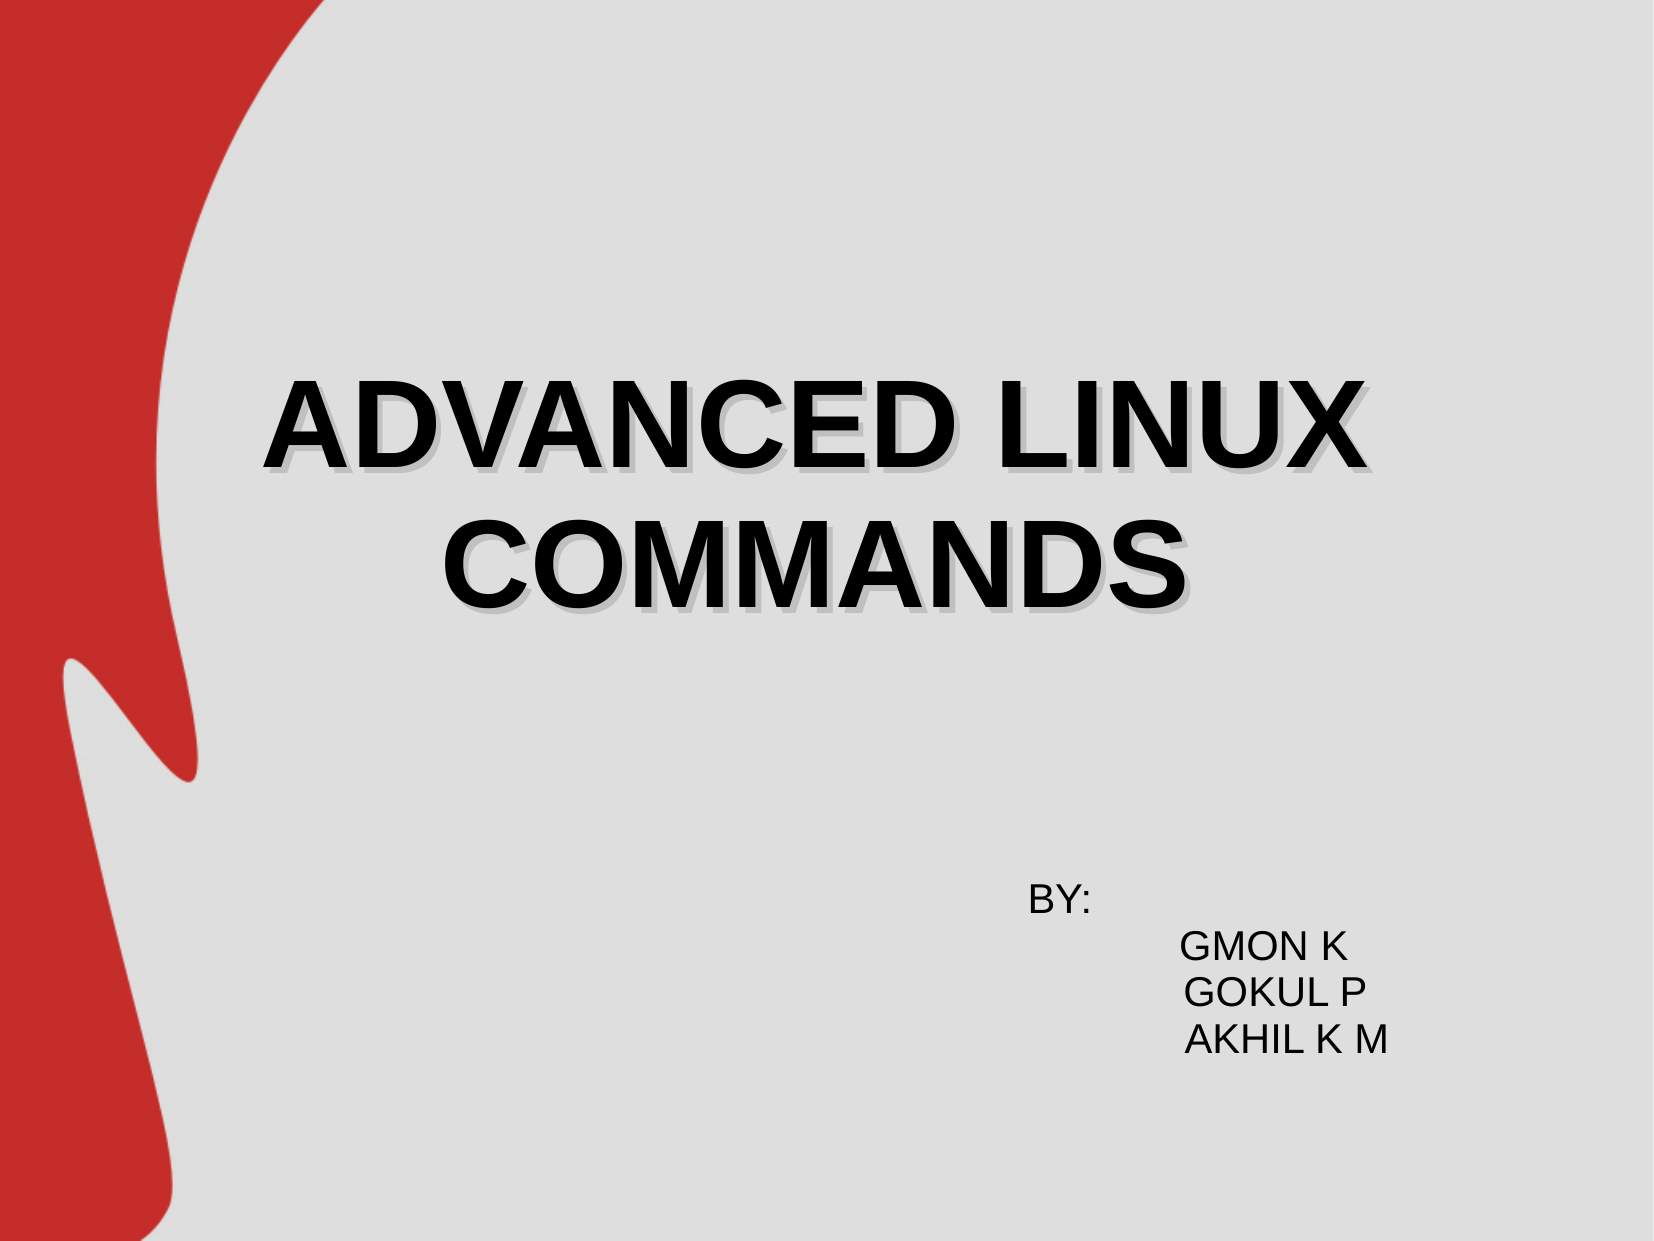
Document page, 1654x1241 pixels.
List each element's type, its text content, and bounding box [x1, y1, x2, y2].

title ADVANCED LINUX COMMANDS [70, 354, 1559, 634]
picture [0, 0, 1654, 1241]
subtitle BY: GMON K GOKUL P AKHIL K M [1027, 851, 1501, 1087]
